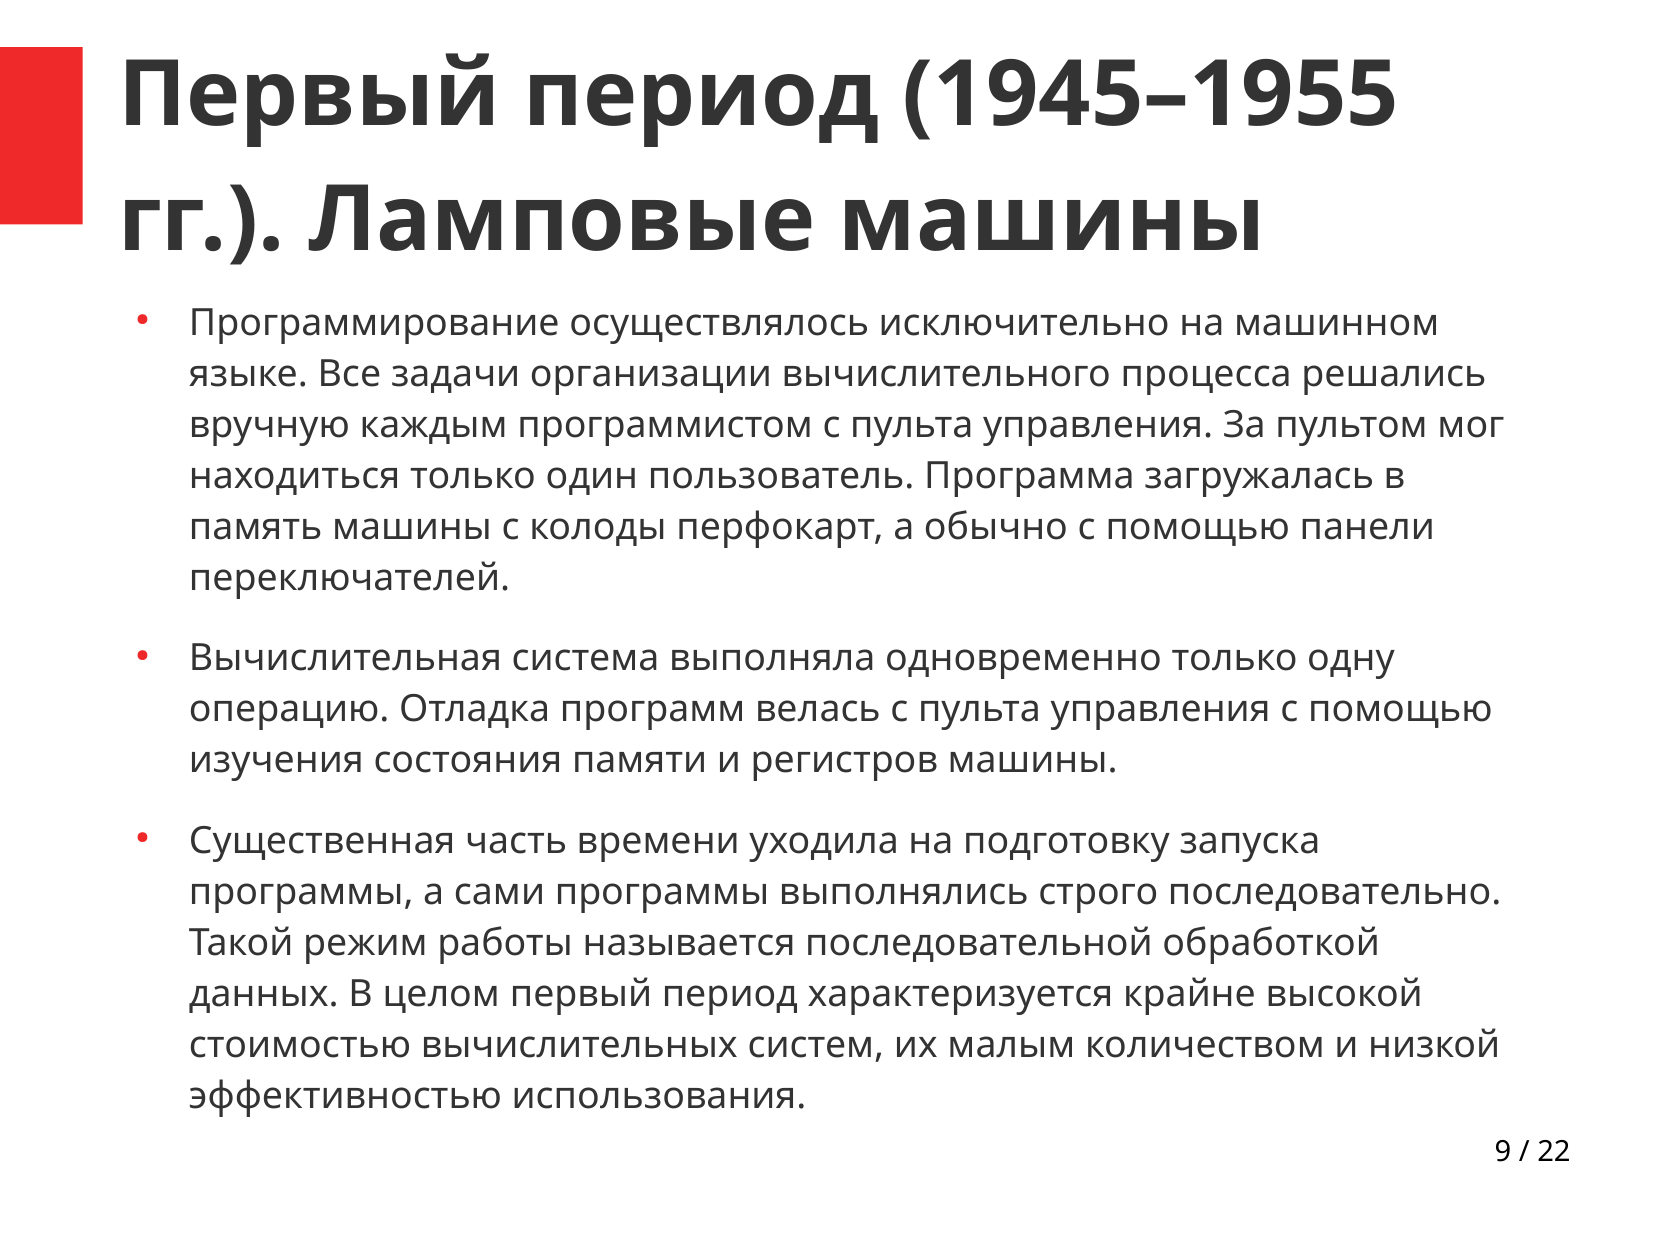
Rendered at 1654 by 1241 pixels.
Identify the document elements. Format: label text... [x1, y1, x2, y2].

list Программирование осуществлялось исключительно на машинном языке. Все задачи организации вычислительного процесса решались вручную каждым программистом с пульта управления. За пультом мог находиться только один пользователь. Программа загружалась в память машины с колоды перфокарт, а обычно с помощью панели переключателей. Вычислительная система выполняла одновременно только одну операцию. Отладка программ велась с пульта управления с помощью изучения состояния памяти и регистров машины. Существенная часть времени уходила на подготовку запуска программы, а сами программы выполнялись строго последовательно. Такой режим работы называется последовательной обработкой данных. В целом первый период характеризуется крайне высокой стоимостью вычислительных систем, их малым количеством и низкой эффективностью использования. [118, 295, 1536, 1193]
title Первый период (1945–1955 гг.). Ламповые машины [118, 27, 1571, 278]
